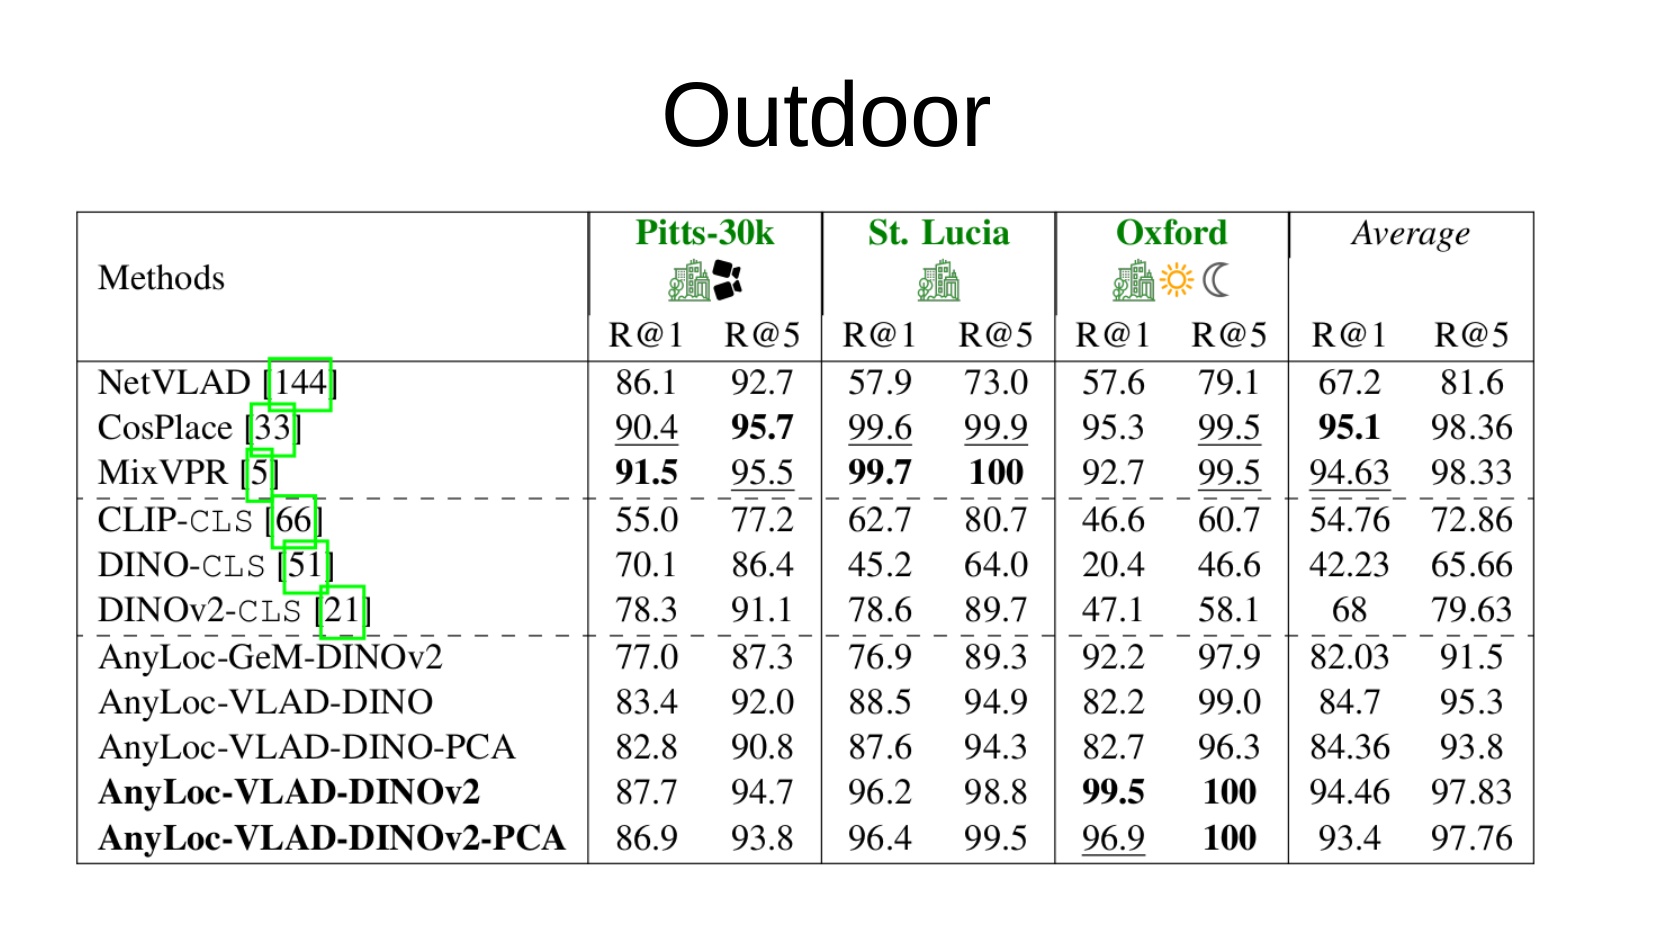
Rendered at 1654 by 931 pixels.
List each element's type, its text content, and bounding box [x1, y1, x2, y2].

title Outdoor [82, 37, 1571, 193]
picture [73, 206, 1539, 870]
